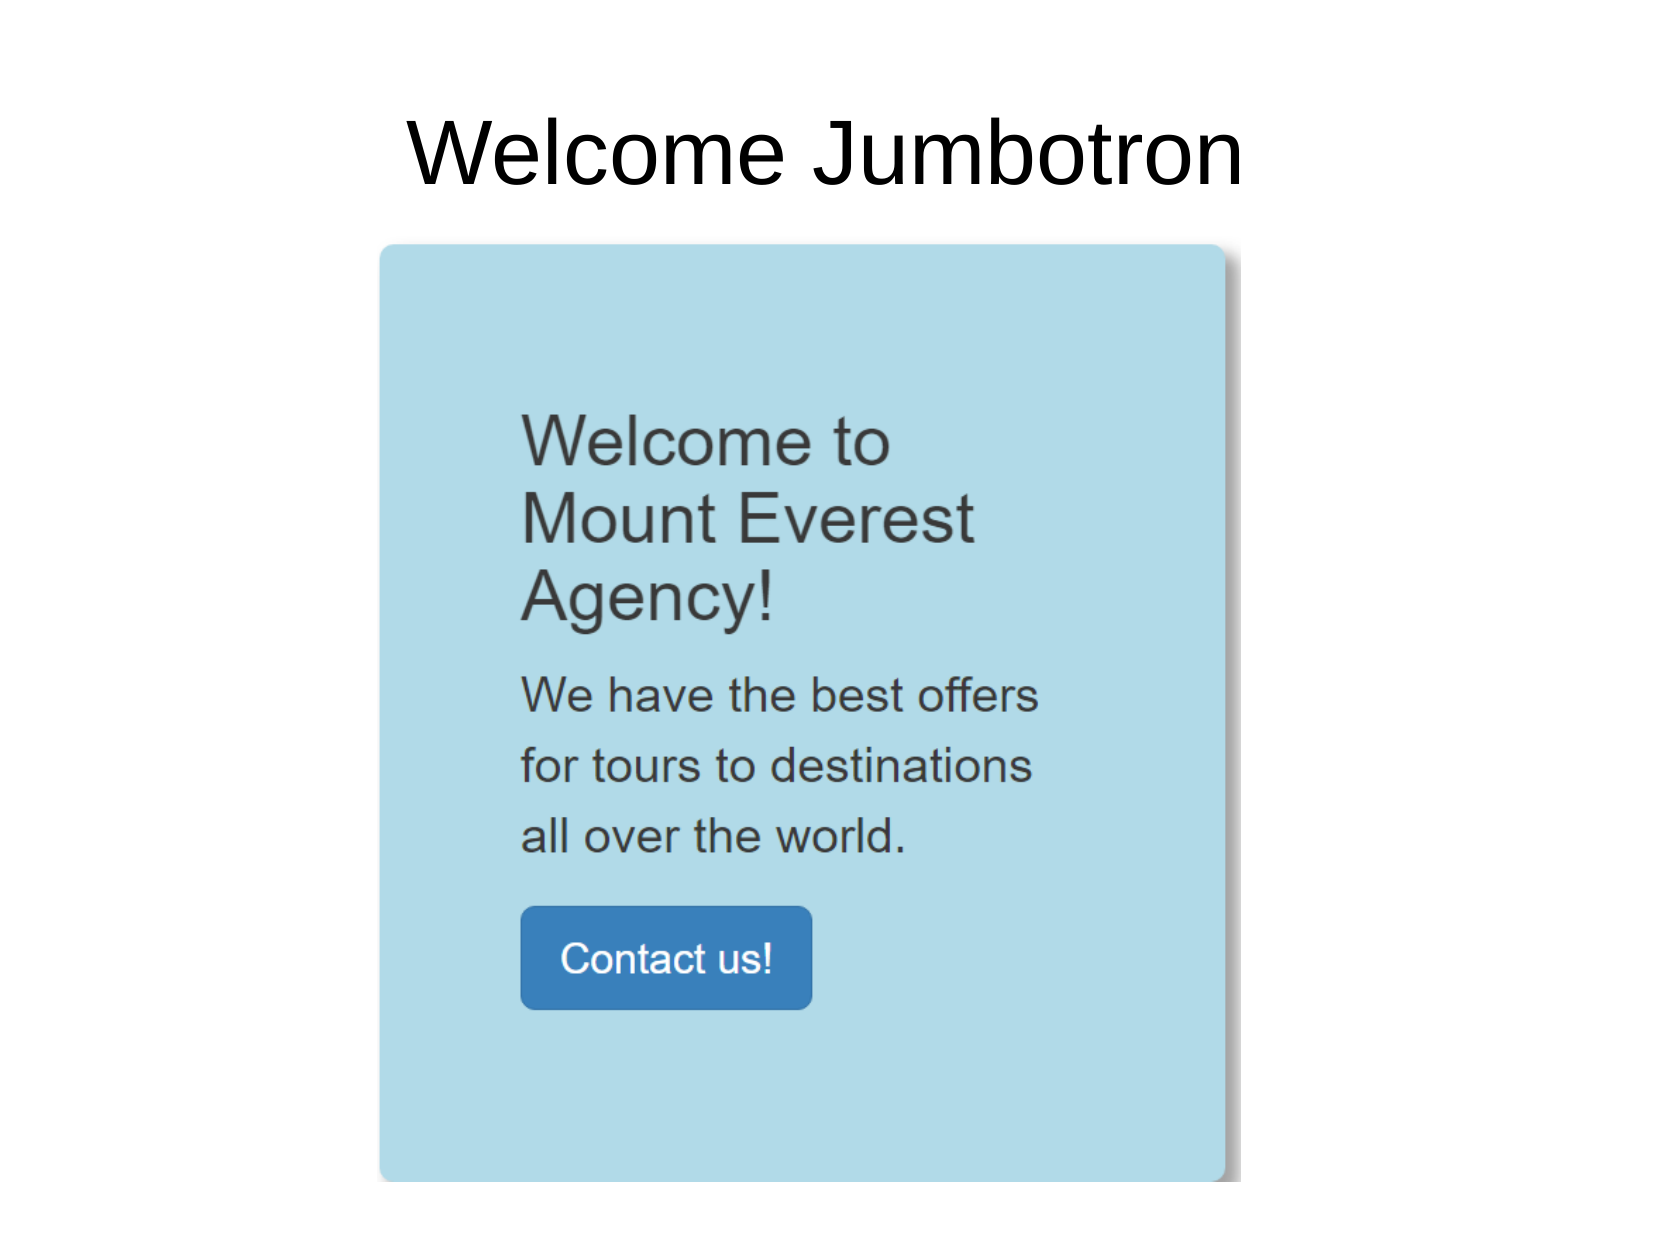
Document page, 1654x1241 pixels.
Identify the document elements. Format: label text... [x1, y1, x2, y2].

picture [377, 236, 1241, 1182]
title Welcome Jumbotron [82, 49, 1571, 257]
